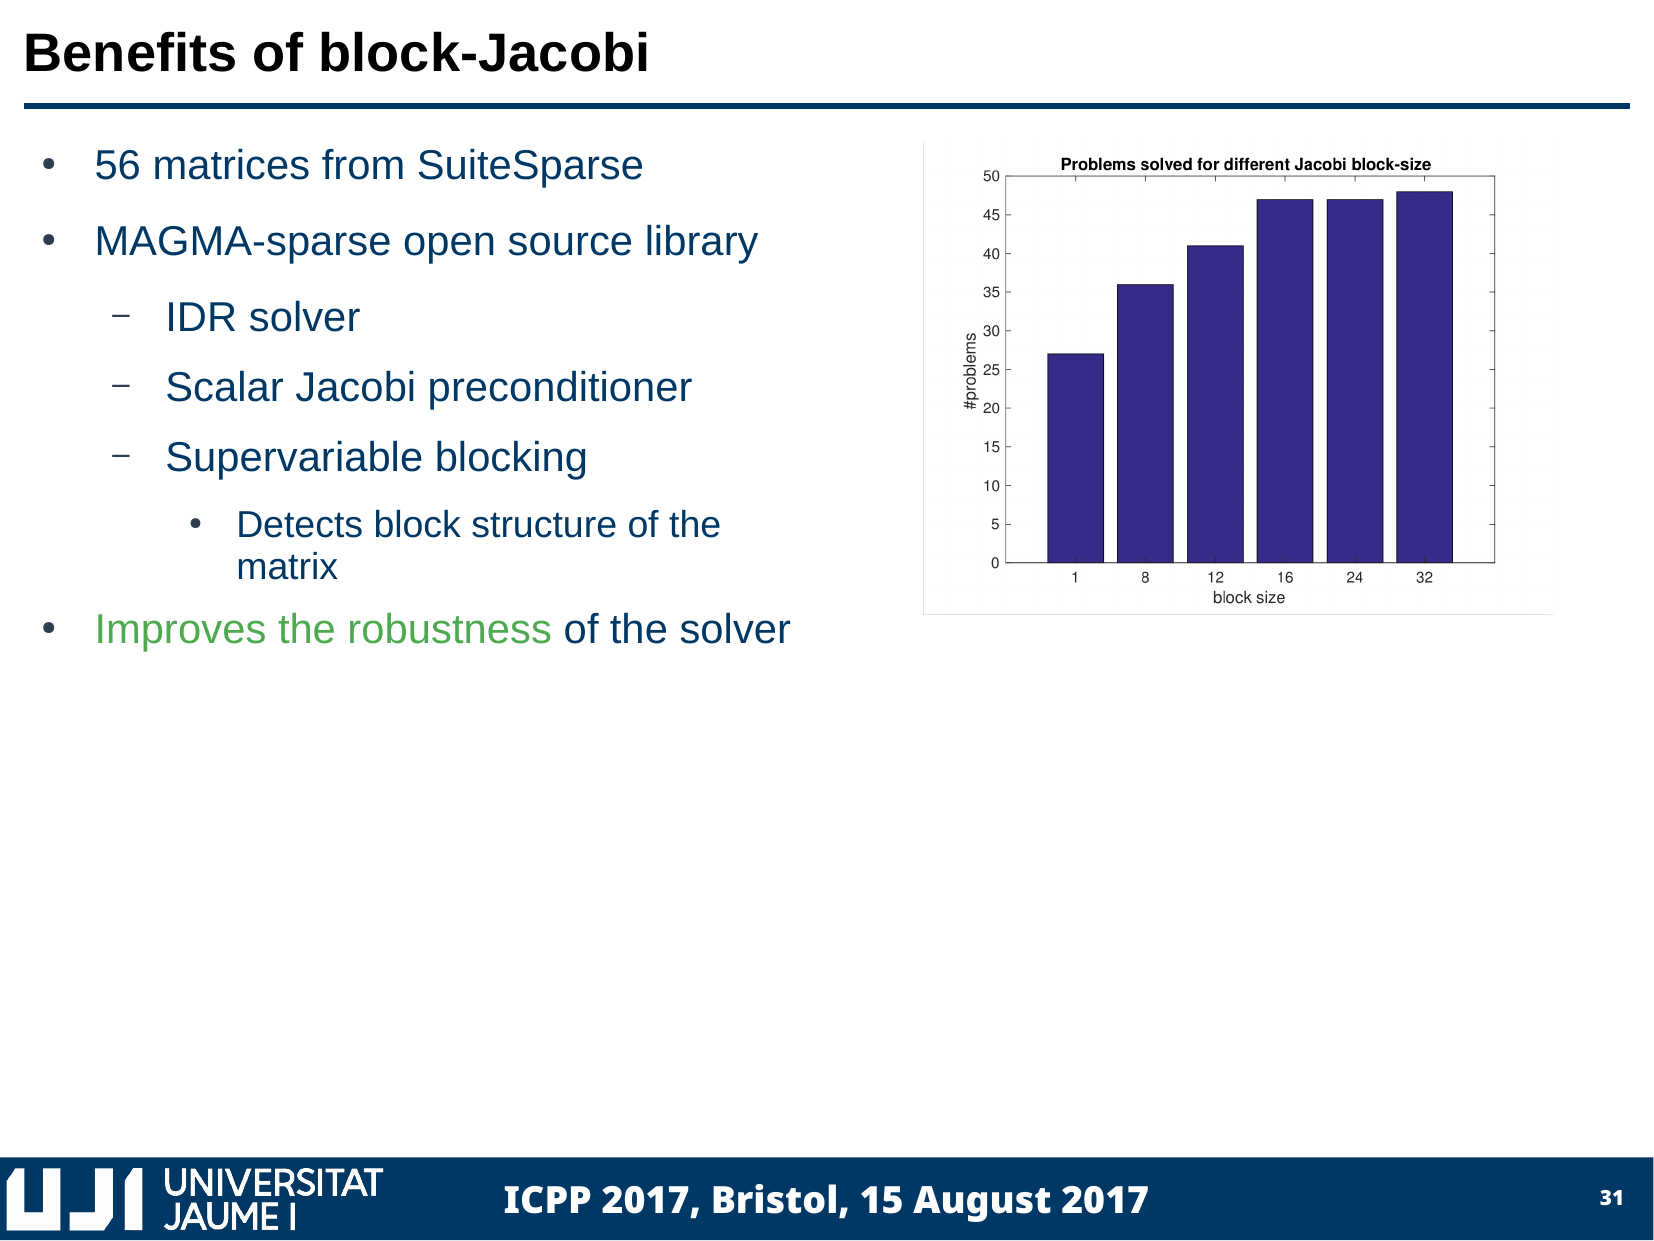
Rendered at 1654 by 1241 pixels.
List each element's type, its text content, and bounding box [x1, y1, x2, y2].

title Benefits of block-Jacobi [23, 0, 1630, 107]
list 56 matrices from SuiteSparse MAGMA-sparse open source library IDR solver Scalar Jacobi preconditioner Supervariable blocking Detects block structure of the matrix Improves the robustness of the solver [23, 141, 808, 1134]
picture [923, 141, 1554, 615]
picture [0, 1158, 390, 1241]
